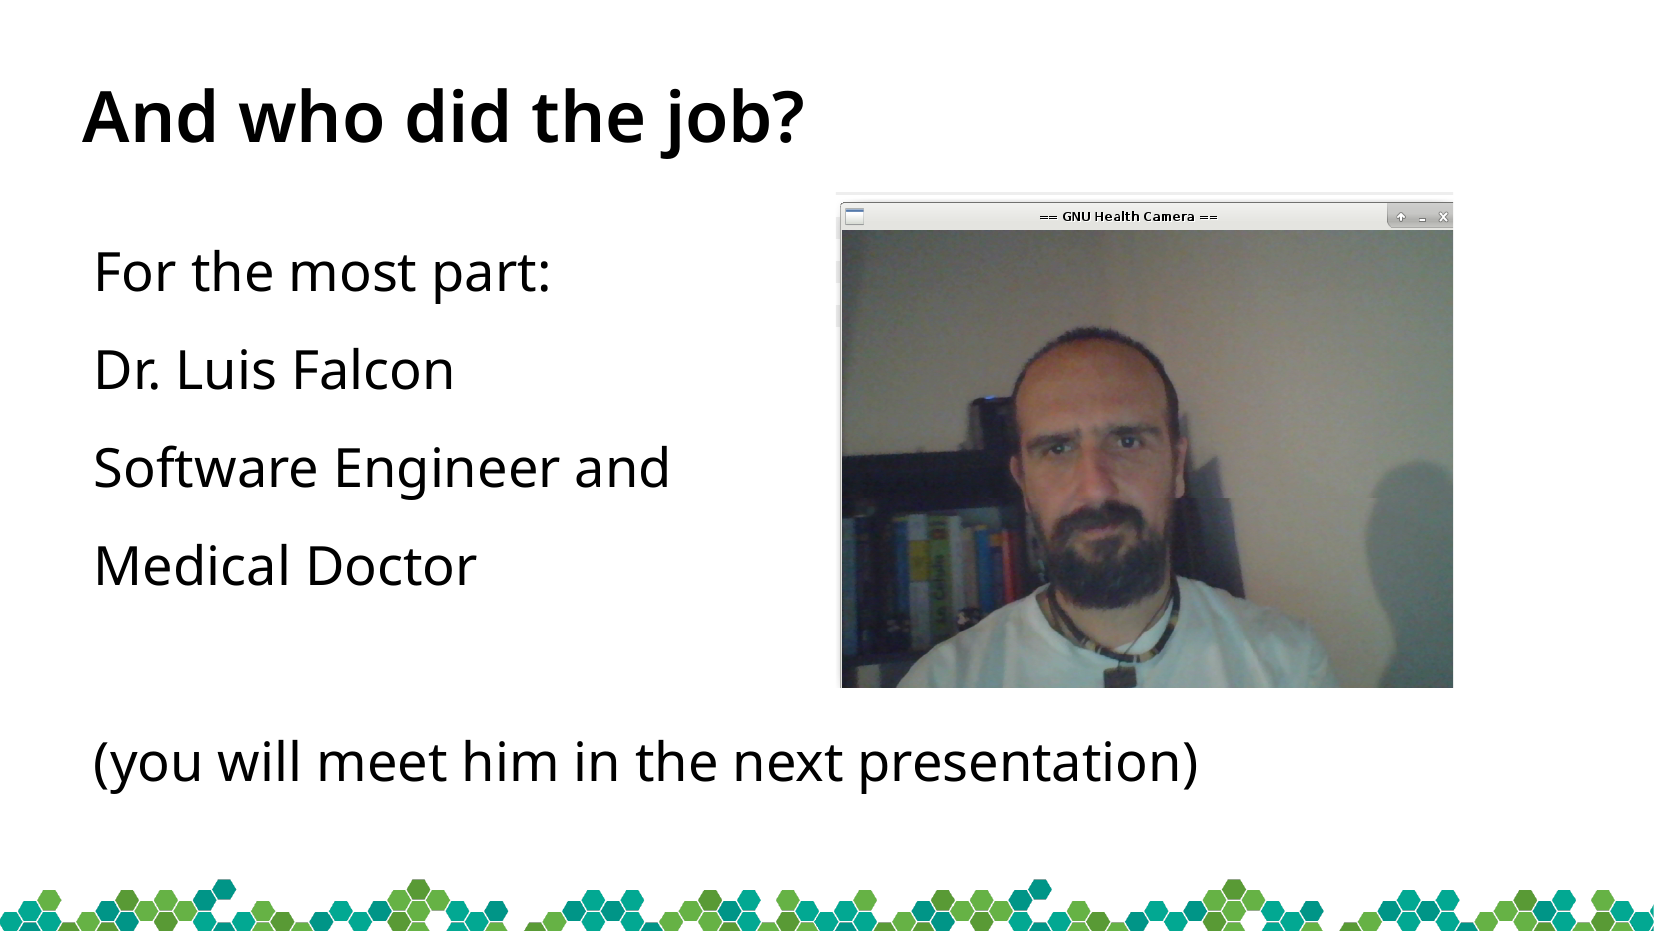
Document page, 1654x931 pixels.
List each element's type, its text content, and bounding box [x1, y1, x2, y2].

picture [835, 192, 1454, 688]
title And who did the job? [82, 37, 1571, 193]
picture [0, 871, 1654, 931]
list For the most part: Dr. Luis Falcon Software Engineer and Medical Doctor (you will meet him in the next presentation) [93, 233, 1608, 849]
